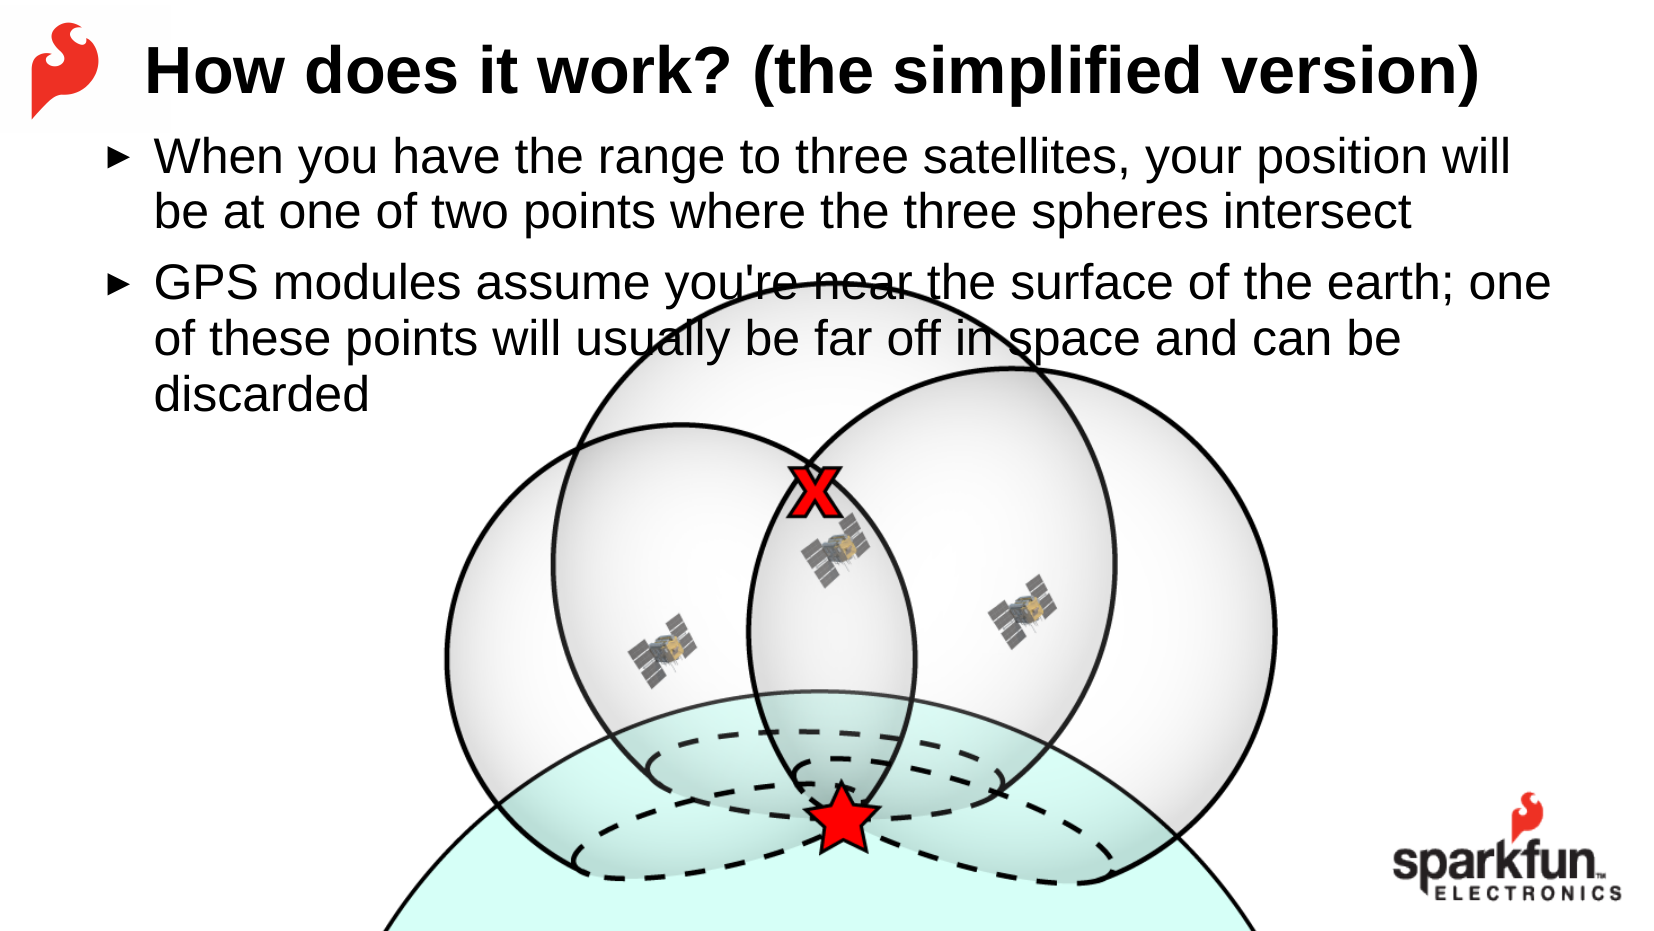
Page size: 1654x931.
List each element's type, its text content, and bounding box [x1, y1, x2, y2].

picture [0, 5, 171, 133]
picture [1363, 749, 1651, 926]
title How does it work? (the simplified version) [144, 33, 1509, 109]
list When you have the range to three satellites, your position will be at one of two points where the three spheres intersect GPS modules assume you're near the surface of the earth; one of these points will usually be far off in space and can be discarded [82, 127, 1571, 907]
picture [376, 907, 1278, 931]
